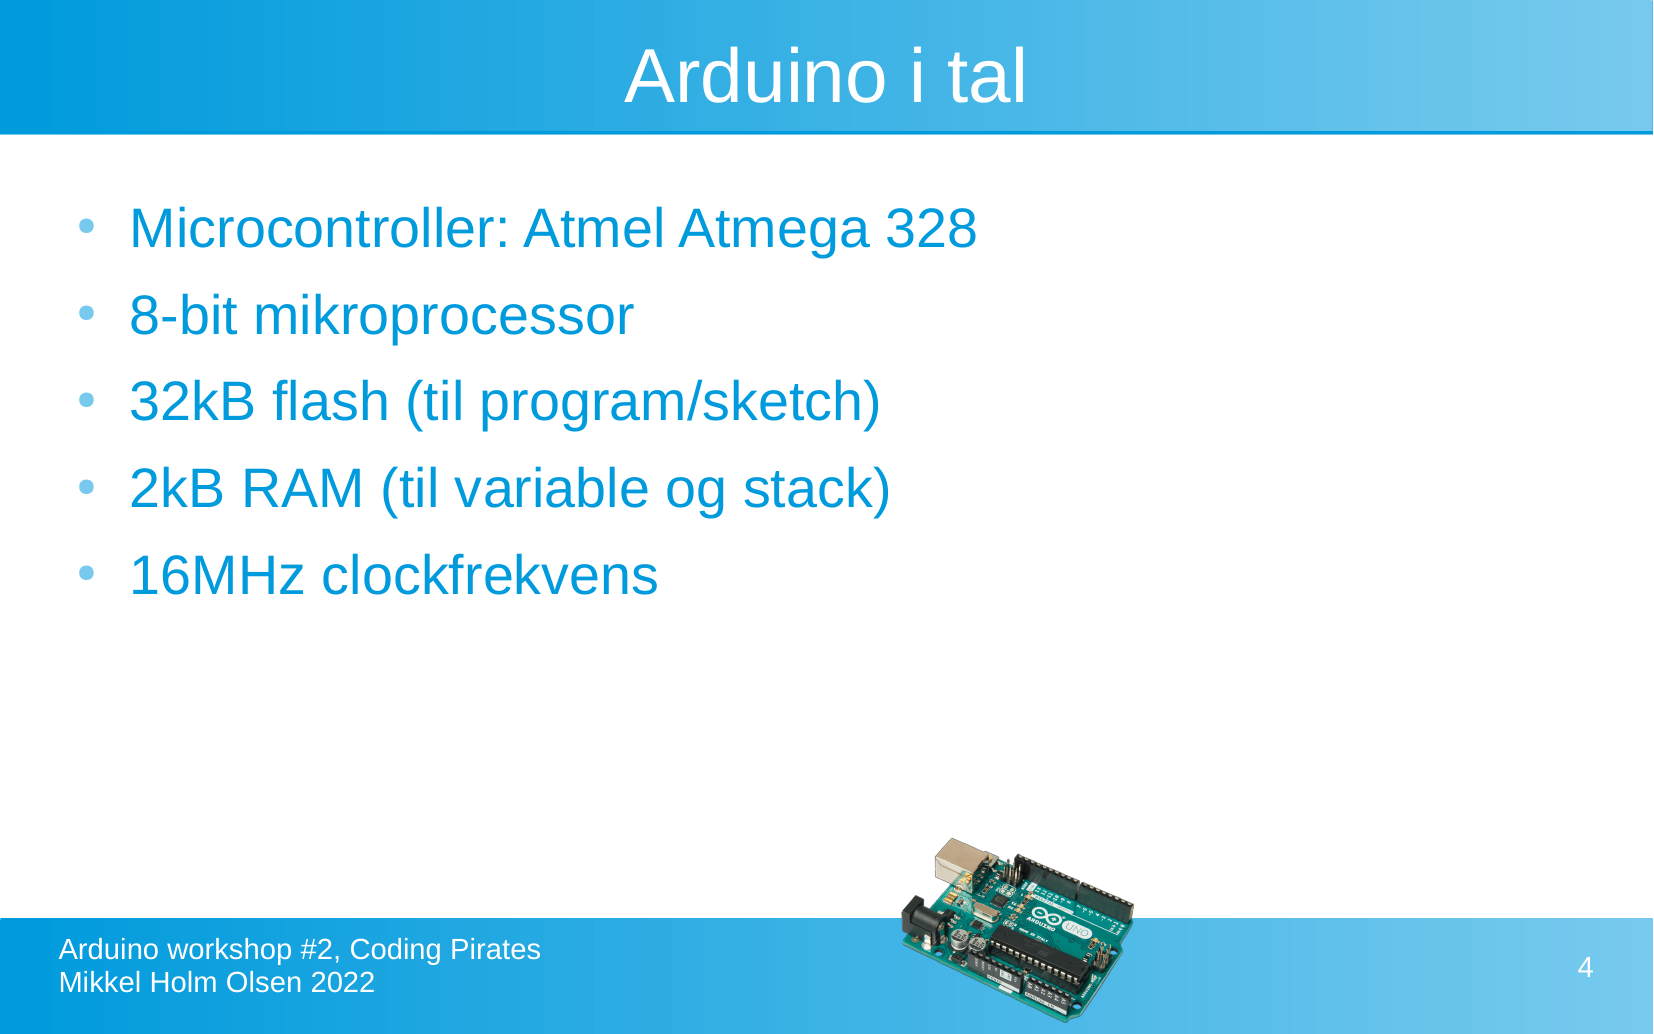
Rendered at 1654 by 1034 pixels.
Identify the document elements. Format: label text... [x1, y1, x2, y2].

title Arduino i tal [58, 32, 1594, 120]
list Microcontroller: Atmel Atmega 328 8-bit mikroprocessor 32kB flash (til program/sketch) 2kB RAM (til variable og stack) 16MHz clockfrekvens [58, 196, 1594, 854]
picture [900, 854, 1138, 1024]
